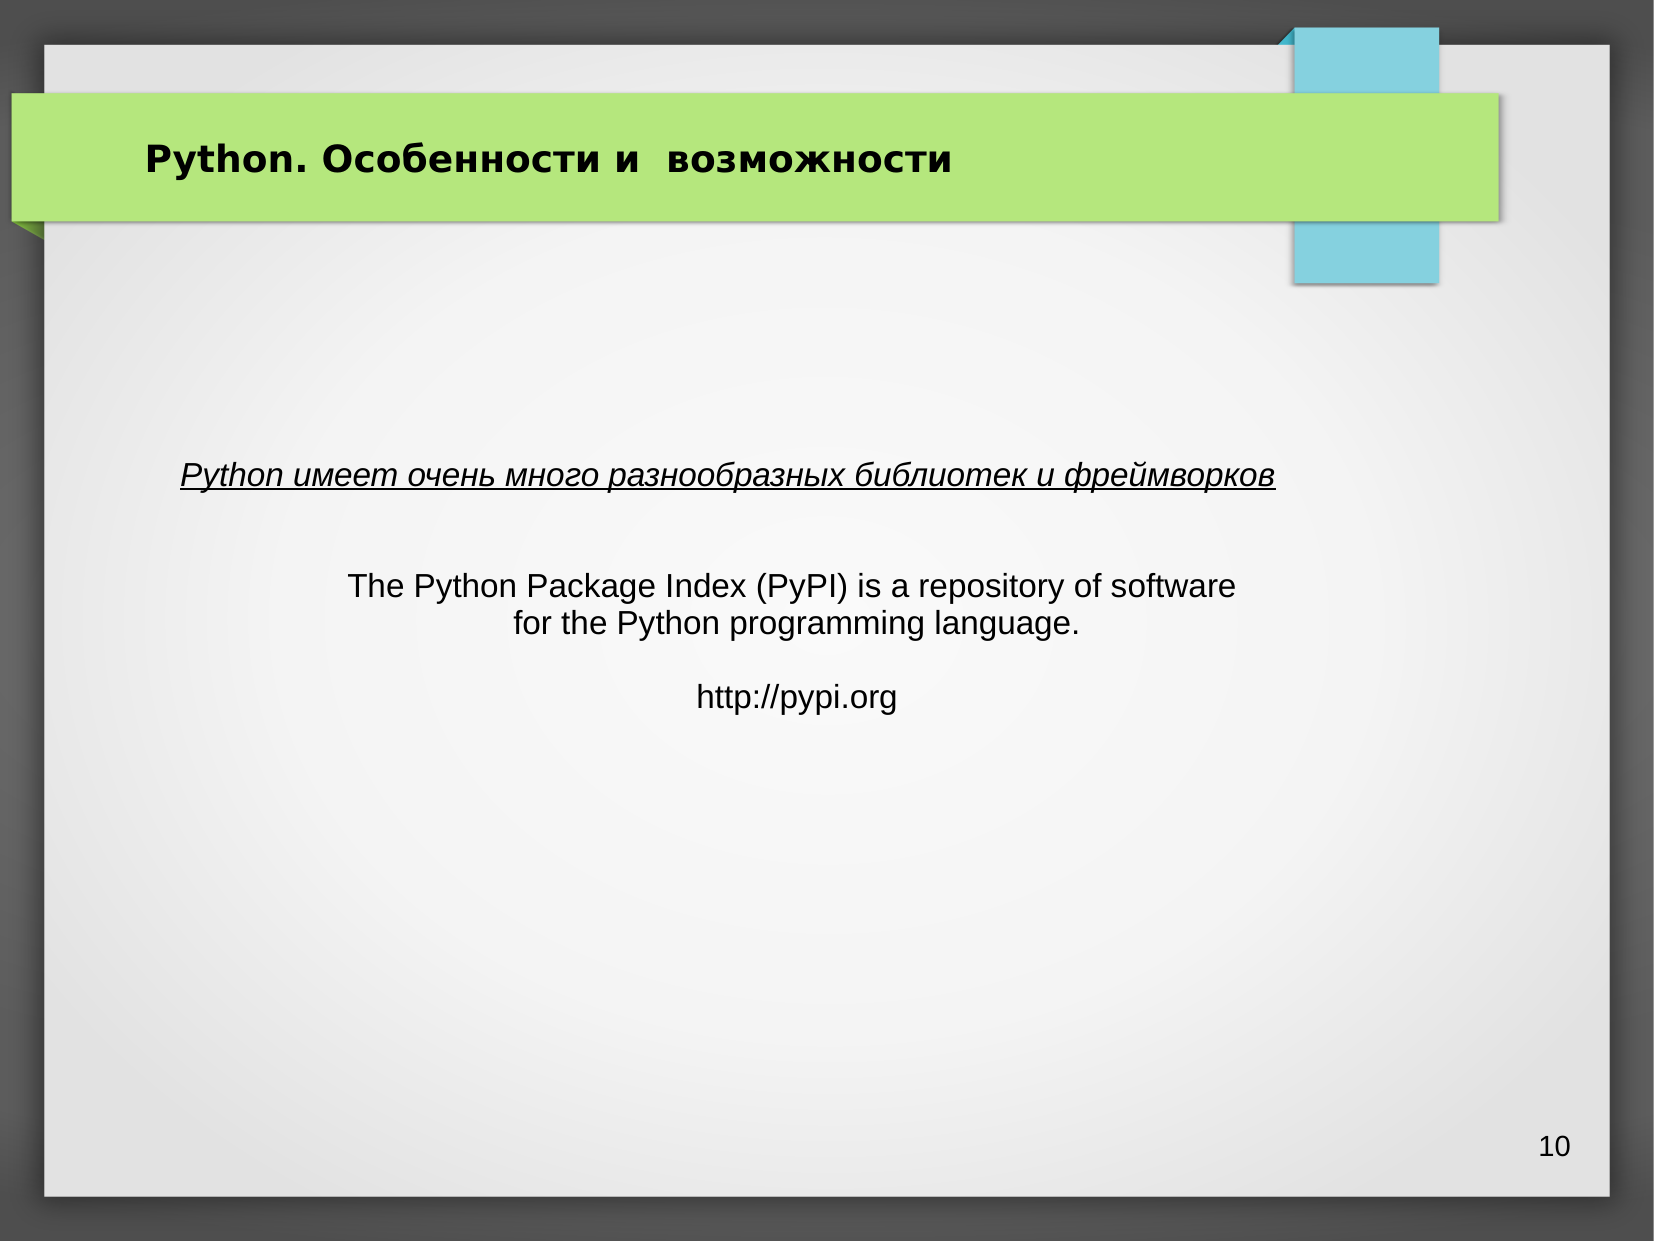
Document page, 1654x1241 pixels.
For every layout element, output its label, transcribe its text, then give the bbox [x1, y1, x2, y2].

text_box Python. Особенности и возможности [129, 129, 969, 189]
picture [0, 0, 1654, 1241]
text_box Python имеет очень много разнообразных библиотек и фреймворков The Python Package Index (PyPI) is a repository of software for the Python programming language. http://pypi.org [165, 448, 1430, 815]
